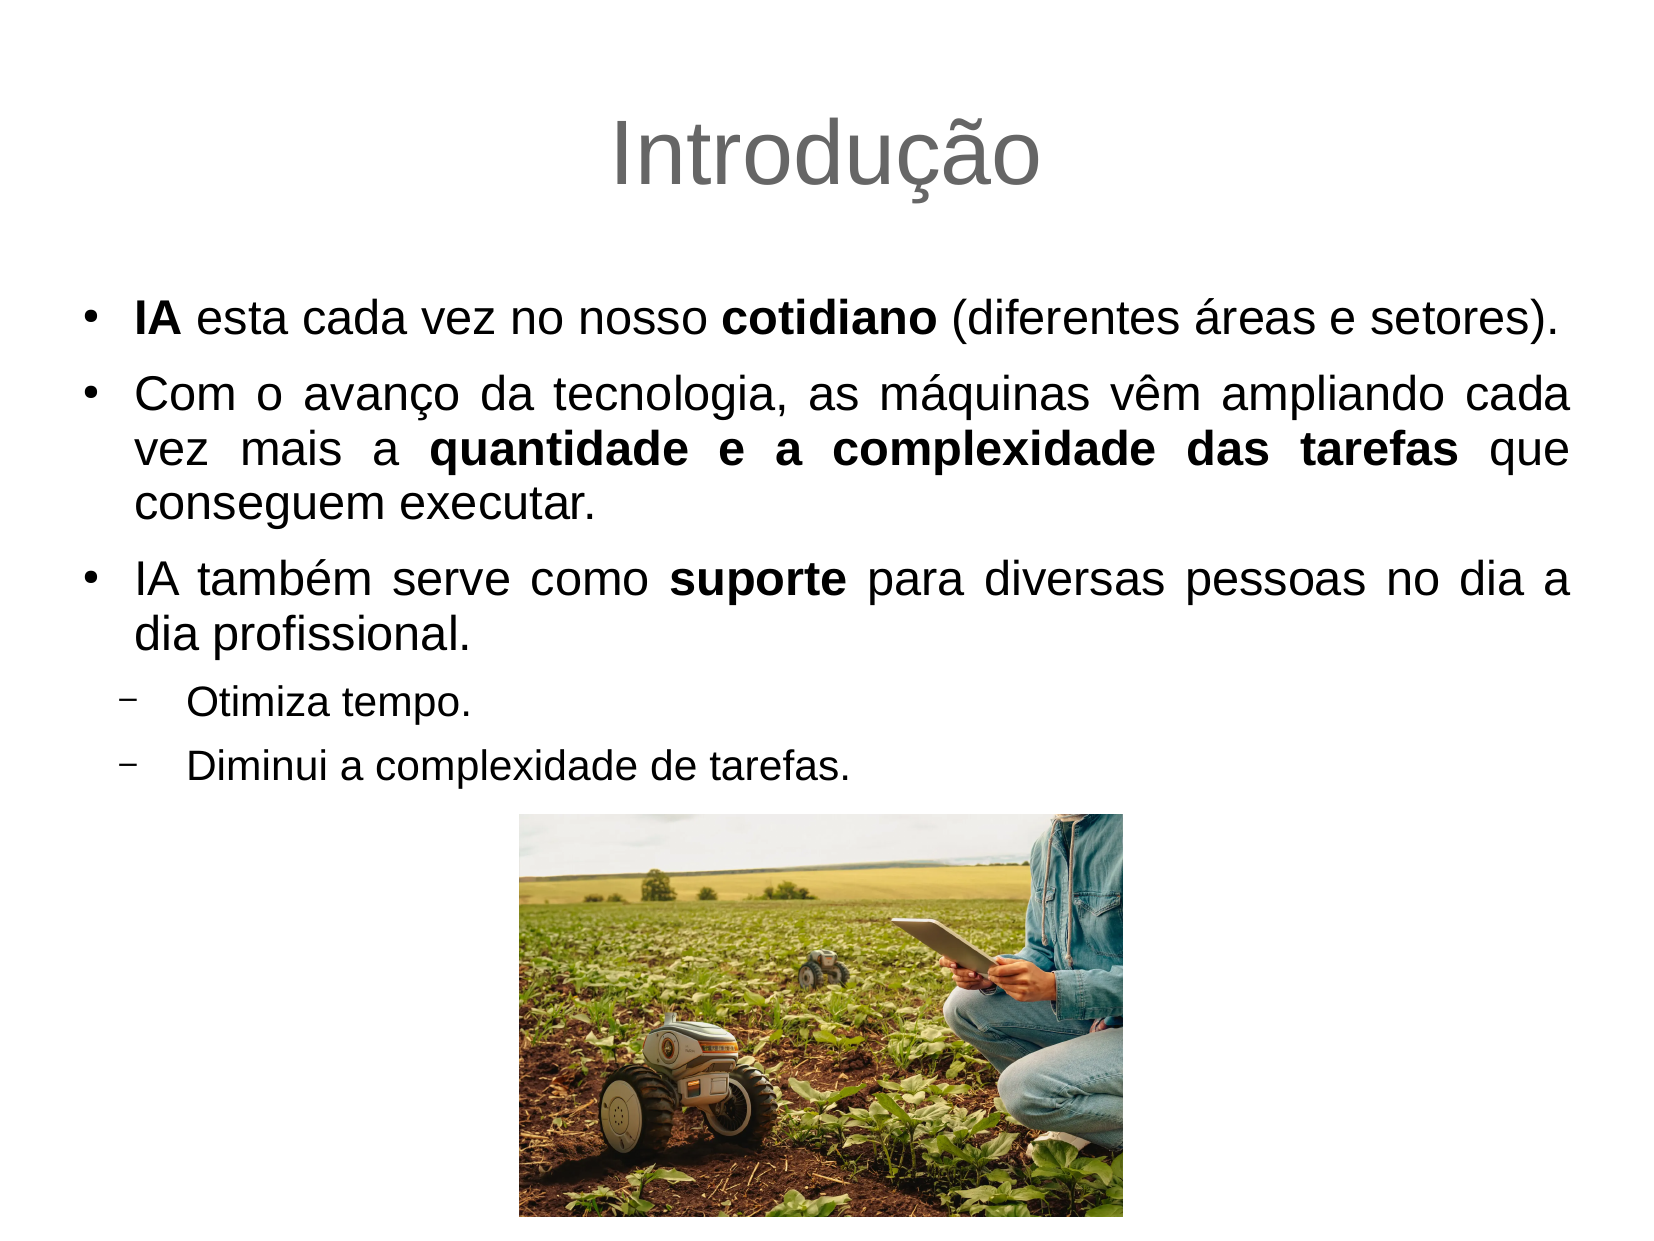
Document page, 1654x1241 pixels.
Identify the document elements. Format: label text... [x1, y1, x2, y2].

title Introdução [82, 49, 1571, 257]
list IA esta cada vez no nosso cotidiano (diferentes áreas e setores). Com o avanço da tecnologia, as máquinas vêm ampliando cada vez mais a quantidade e a complexidade das tarefas que conseguem executar. IA também serve como suporte para diversas pessoas no dia a dia profissional. Otimiza tempo. Diminui a complexidade de tarefas. [82, 290, 1571, 839]
picture [519, 814, 1123, 1217]
